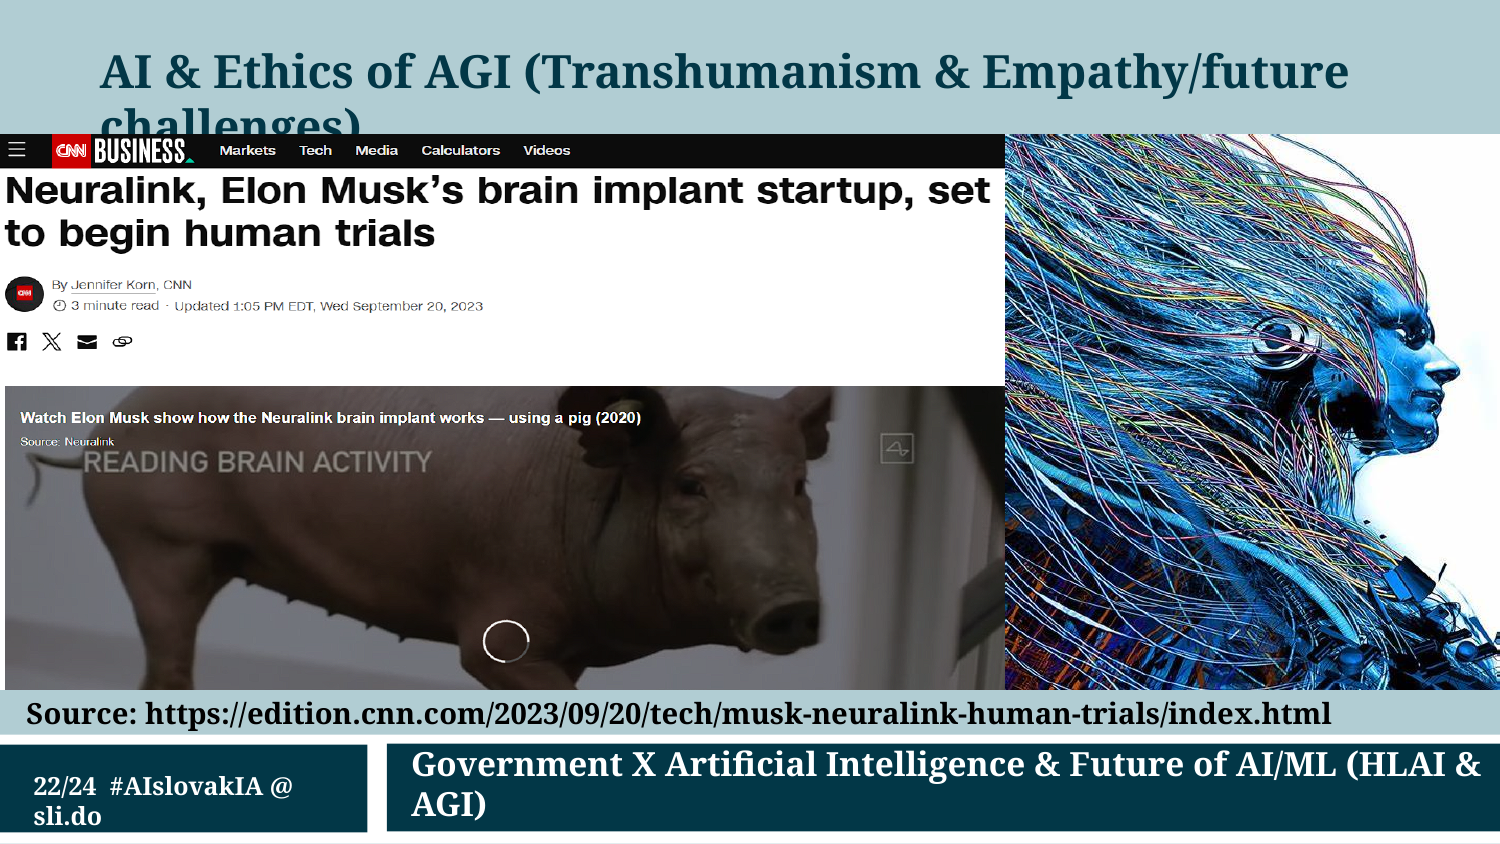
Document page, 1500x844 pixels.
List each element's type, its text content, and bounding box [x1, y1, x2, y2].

picture [0, 134, 1500, 690]
text_box AI & Ethics of AGI (Transhumanism & Empathy/future challenges) [88, 36, 1500, 134]
text_box 22/24 #AIslovakIA @ sli.do [22, 764, 362, 808]
text_box Government X Artificial Intelligence & Future of AI/ML (HLAI & AGI) [400, 740, 1500, 826]
text_box Source: https://edition.cnn.com/2023/09/20/tech/musk-neuralink-human-trials/index.html [15, 689, 1485, 744]
